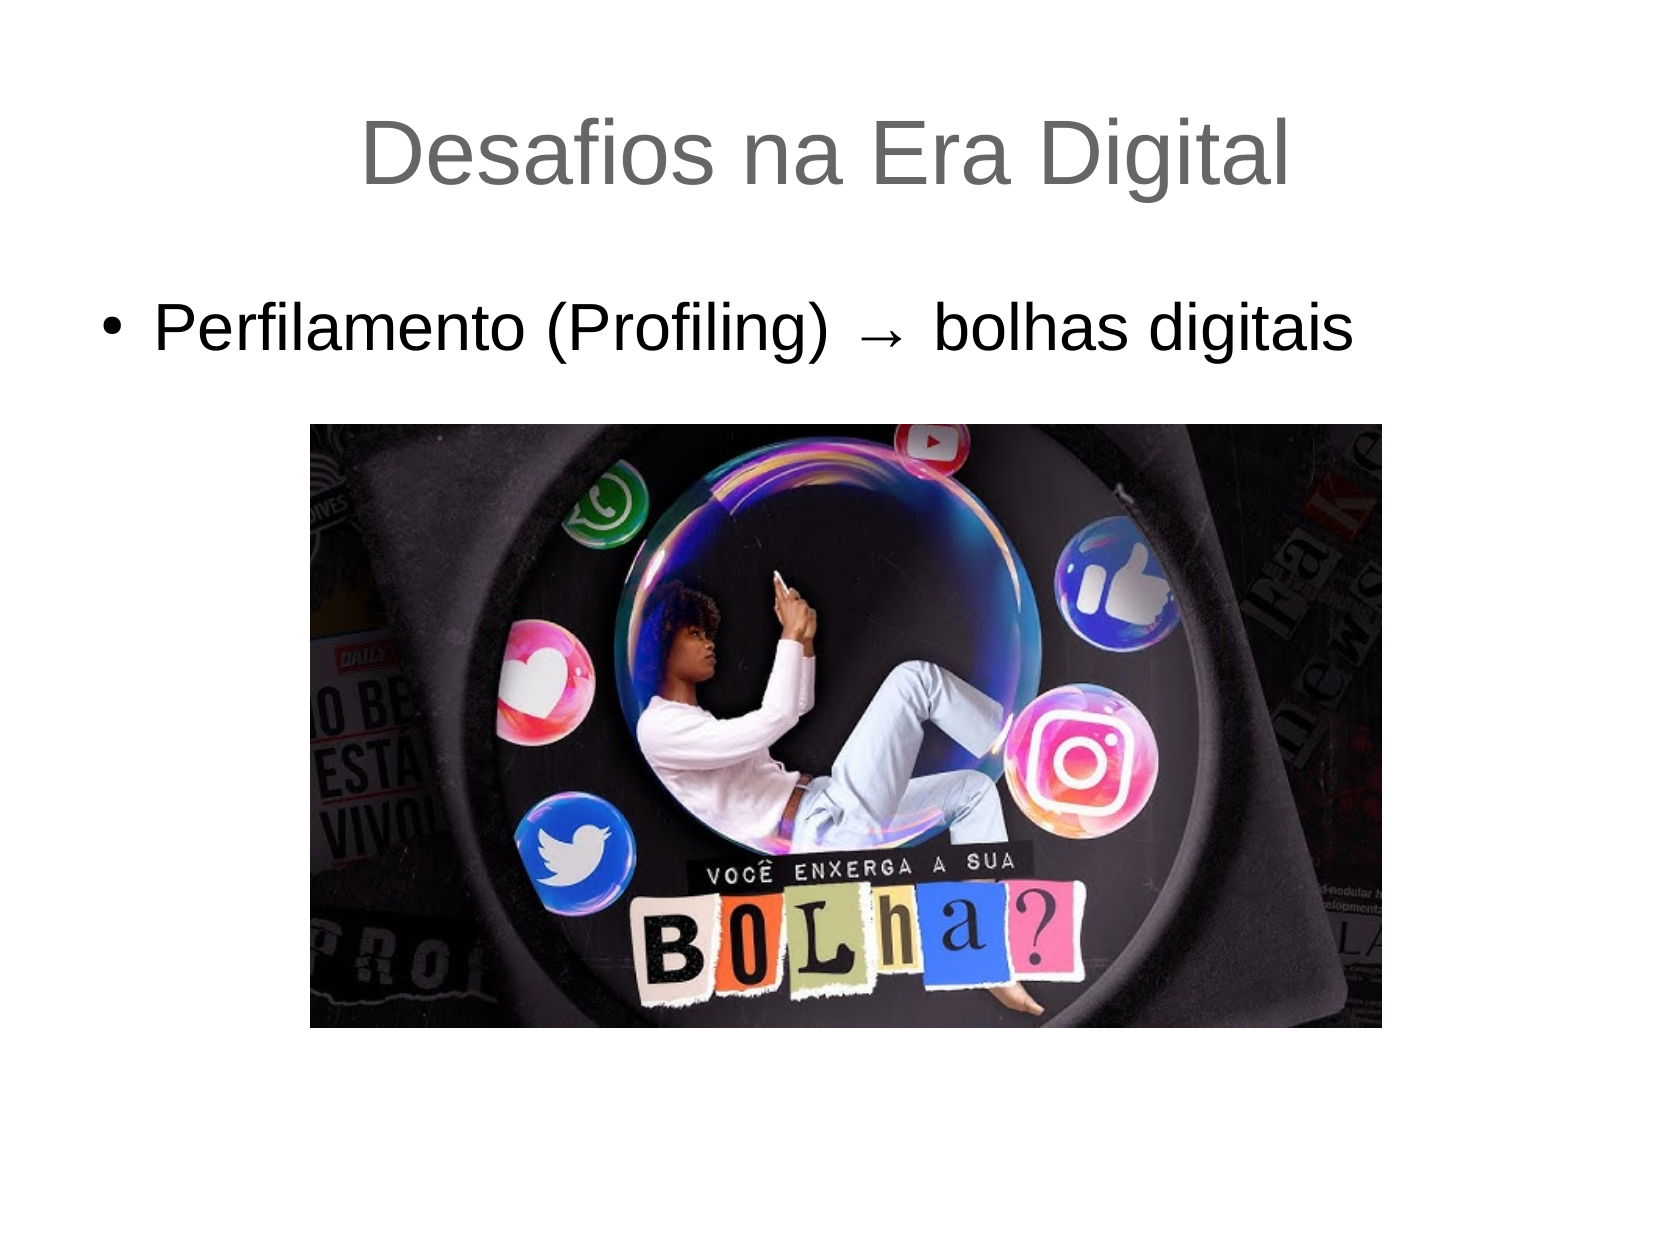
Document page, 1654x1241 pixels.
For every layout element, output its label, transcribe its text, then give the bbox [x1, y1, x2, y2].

title Desafios na Era Digital [82, 49, 1571, 257]
list Perfilamento (Profiling) → bolhas digitais [82, 290, 1571, 1158]
picture [310, 424, 1382, 1028]
